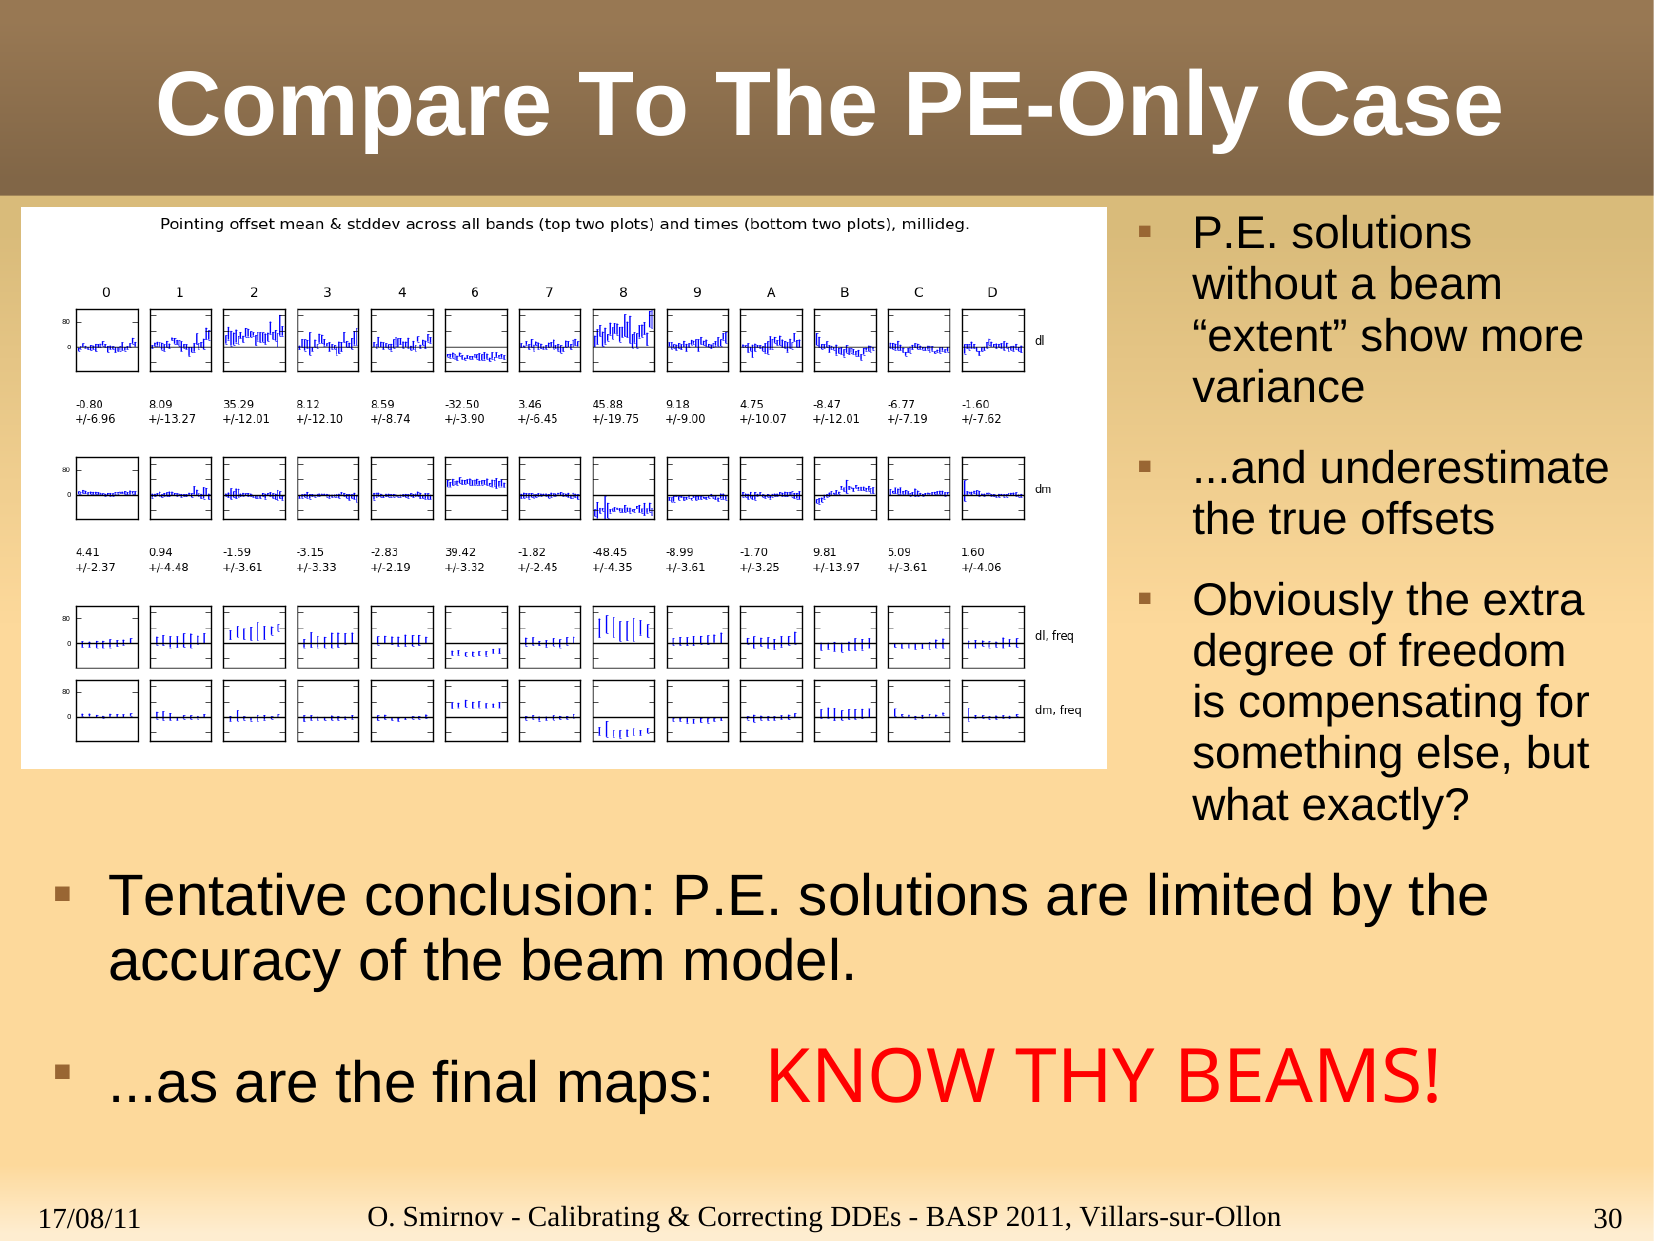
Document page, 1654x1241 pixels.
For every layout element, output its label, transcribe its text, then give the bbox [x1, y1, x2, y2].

picture [811, 1226, 820, 1231]
list Tentative conclusion: P.E. solutions are limited by the accuracy of the beam model. ...as are the final maps: KNOW THY BEAMS! [37, 862, 1579, 1223]
picture [648, 1226, 657, 1231]
list P.E. solutions without a beam “extent” show more variance ...and underestimate the true offsets Obviously the extra degree of freedom is compensating for something else, but what exactly? [1121, 207, 1613, 1104]
picture [0, 0, 1654, 1241]
title Compare To The PE-Only Case [86, 0, 1576, 208]
